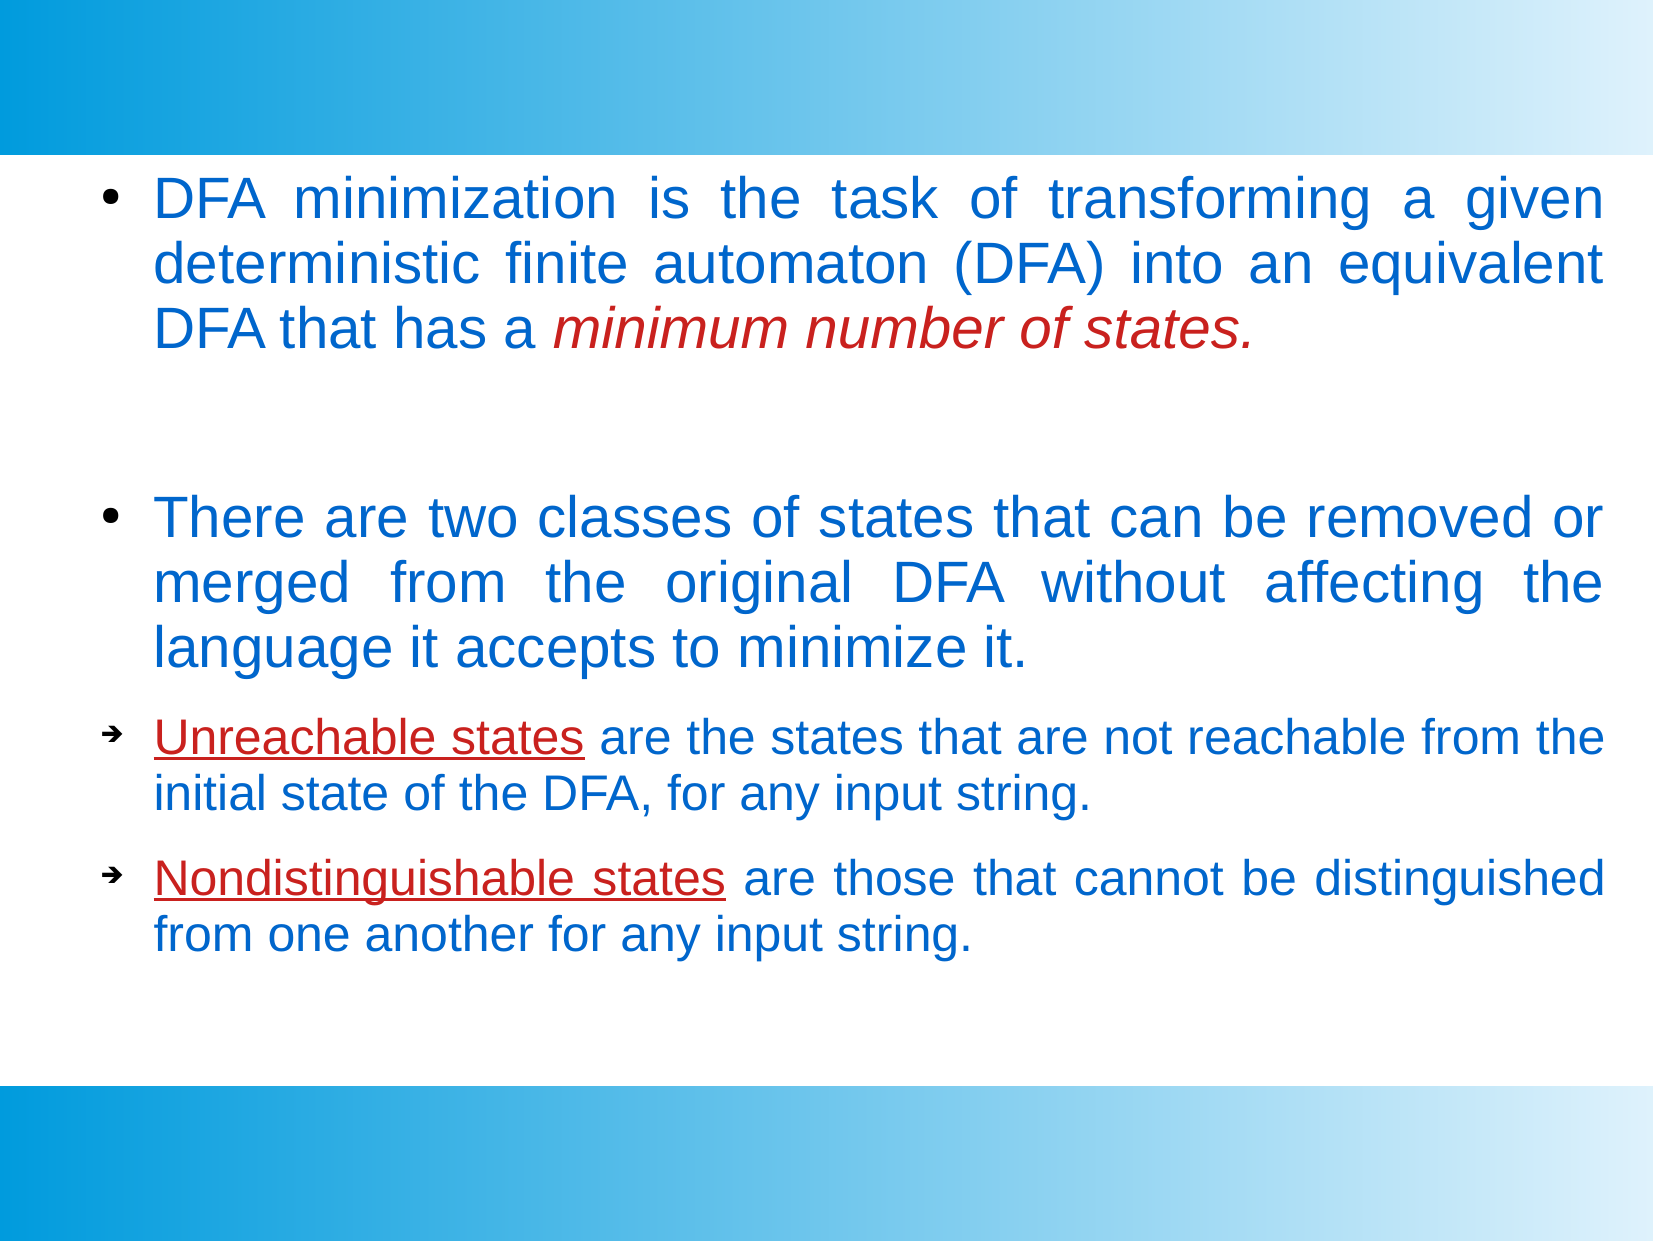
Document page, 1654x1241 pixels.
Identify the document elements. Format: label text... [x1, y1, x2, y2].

list DFA minimization is the task of transforming a given deterministic finite automaton (DFA) into an equivalent DFA that has a minimum number of states. There are two classes of states that can be removed or merged from the original DFA without affecting the language it accepts to minimize it. Unreachable states are the states that are not reachable from the initial state of the DFA, for any input string. Nondistinguishable states are those that cannot be distinguished from one another for any input string. [82, 165, 1607, 1087]
